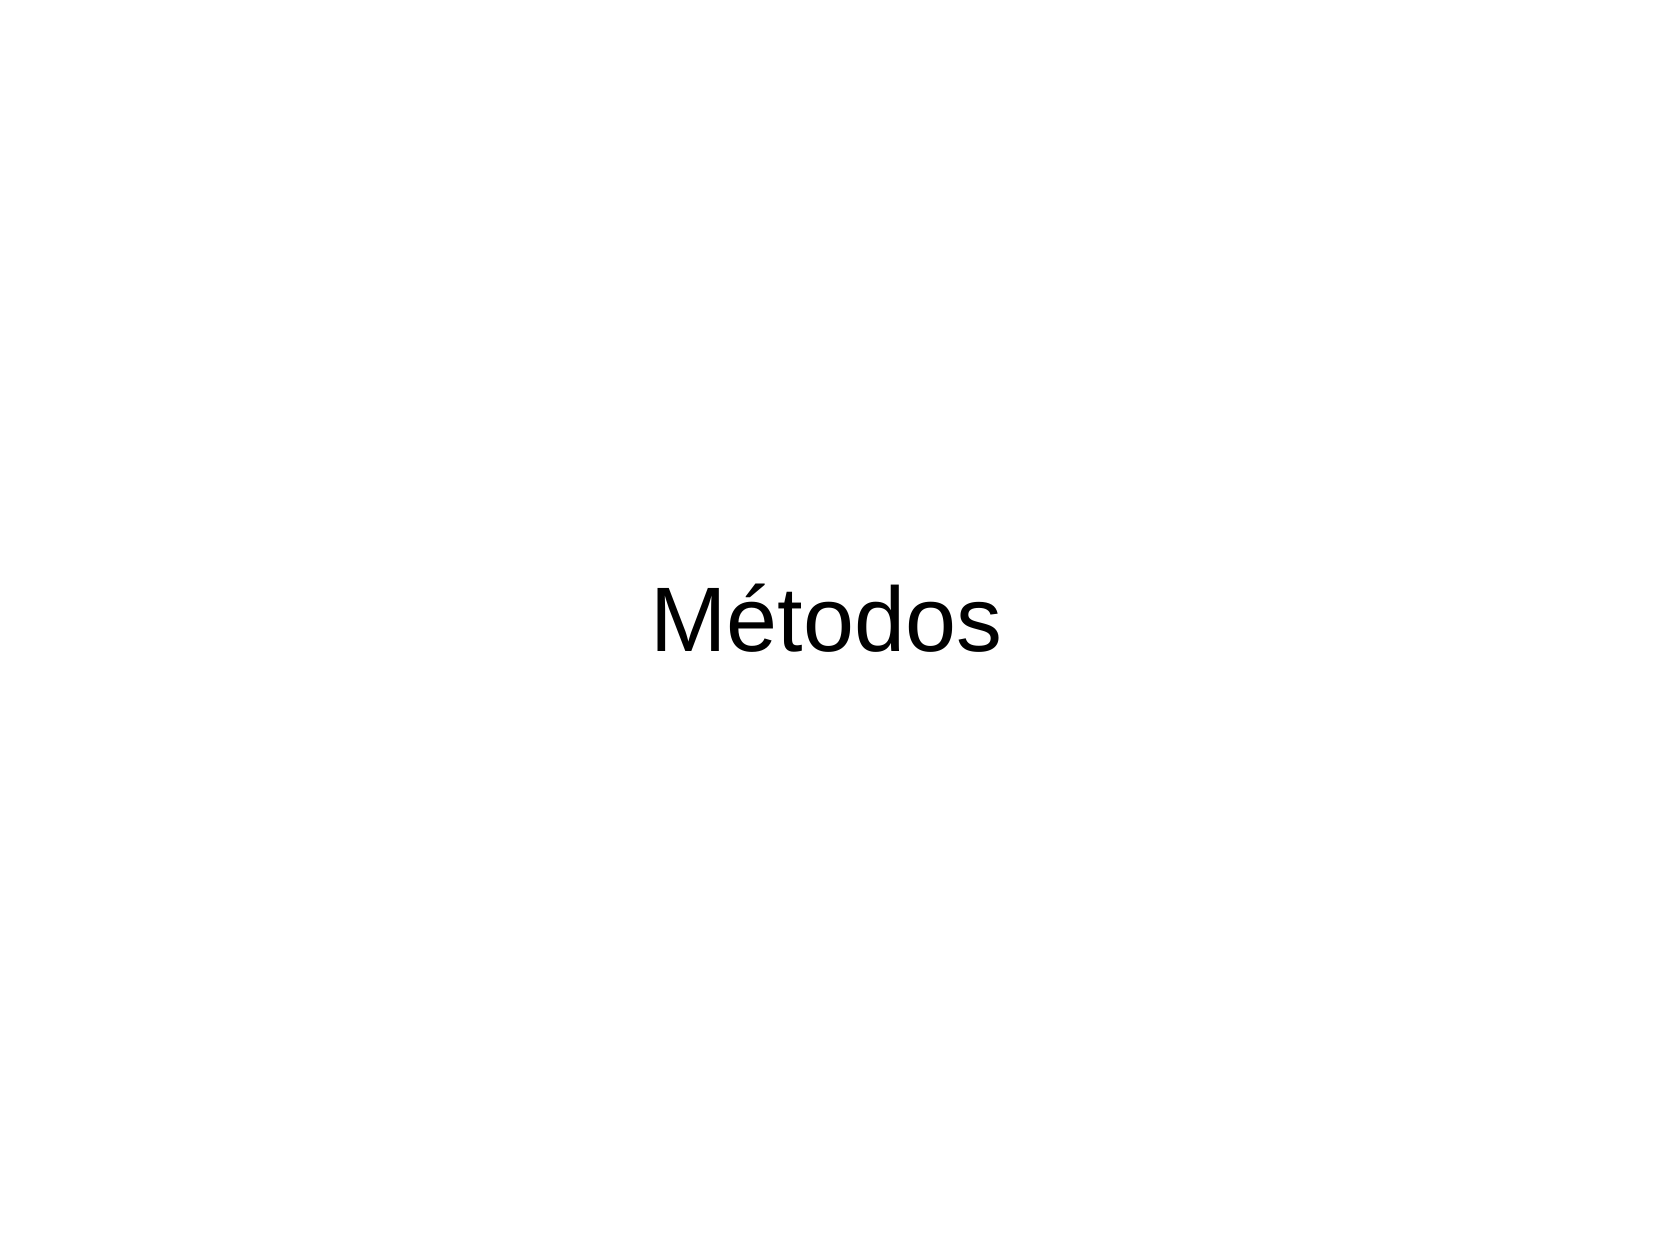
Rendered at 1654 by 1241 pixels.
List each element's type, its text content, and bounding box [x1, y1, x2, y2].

title Métodos [82, 516, 1571, 724]
